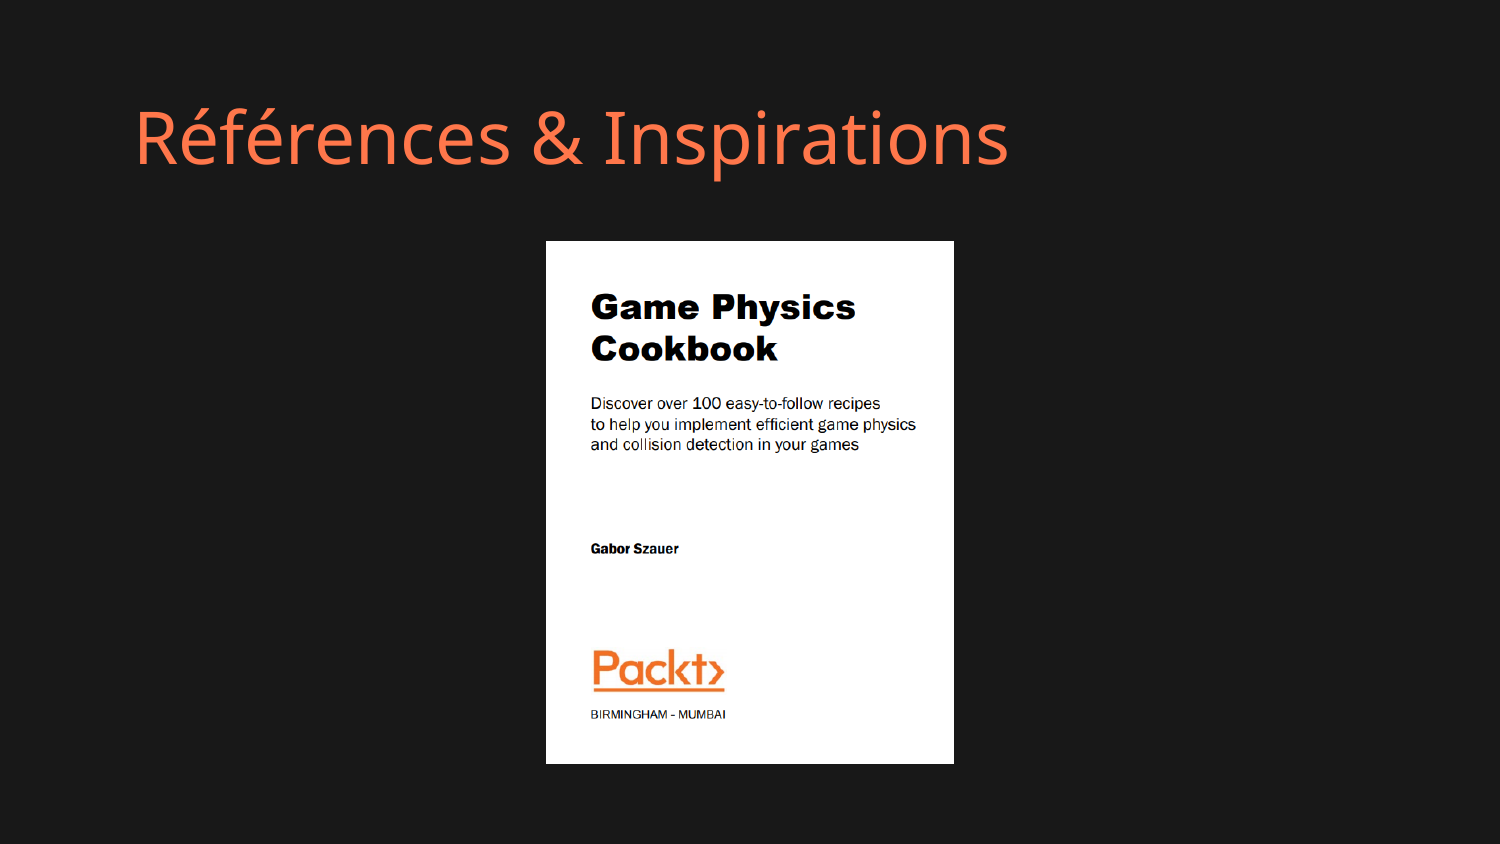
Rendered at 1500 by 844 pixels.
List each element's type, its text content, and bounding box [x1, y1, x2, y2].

picture [546, 241, 954, 764]
title Références & Inspirations [118, 88, 1382, 183]
